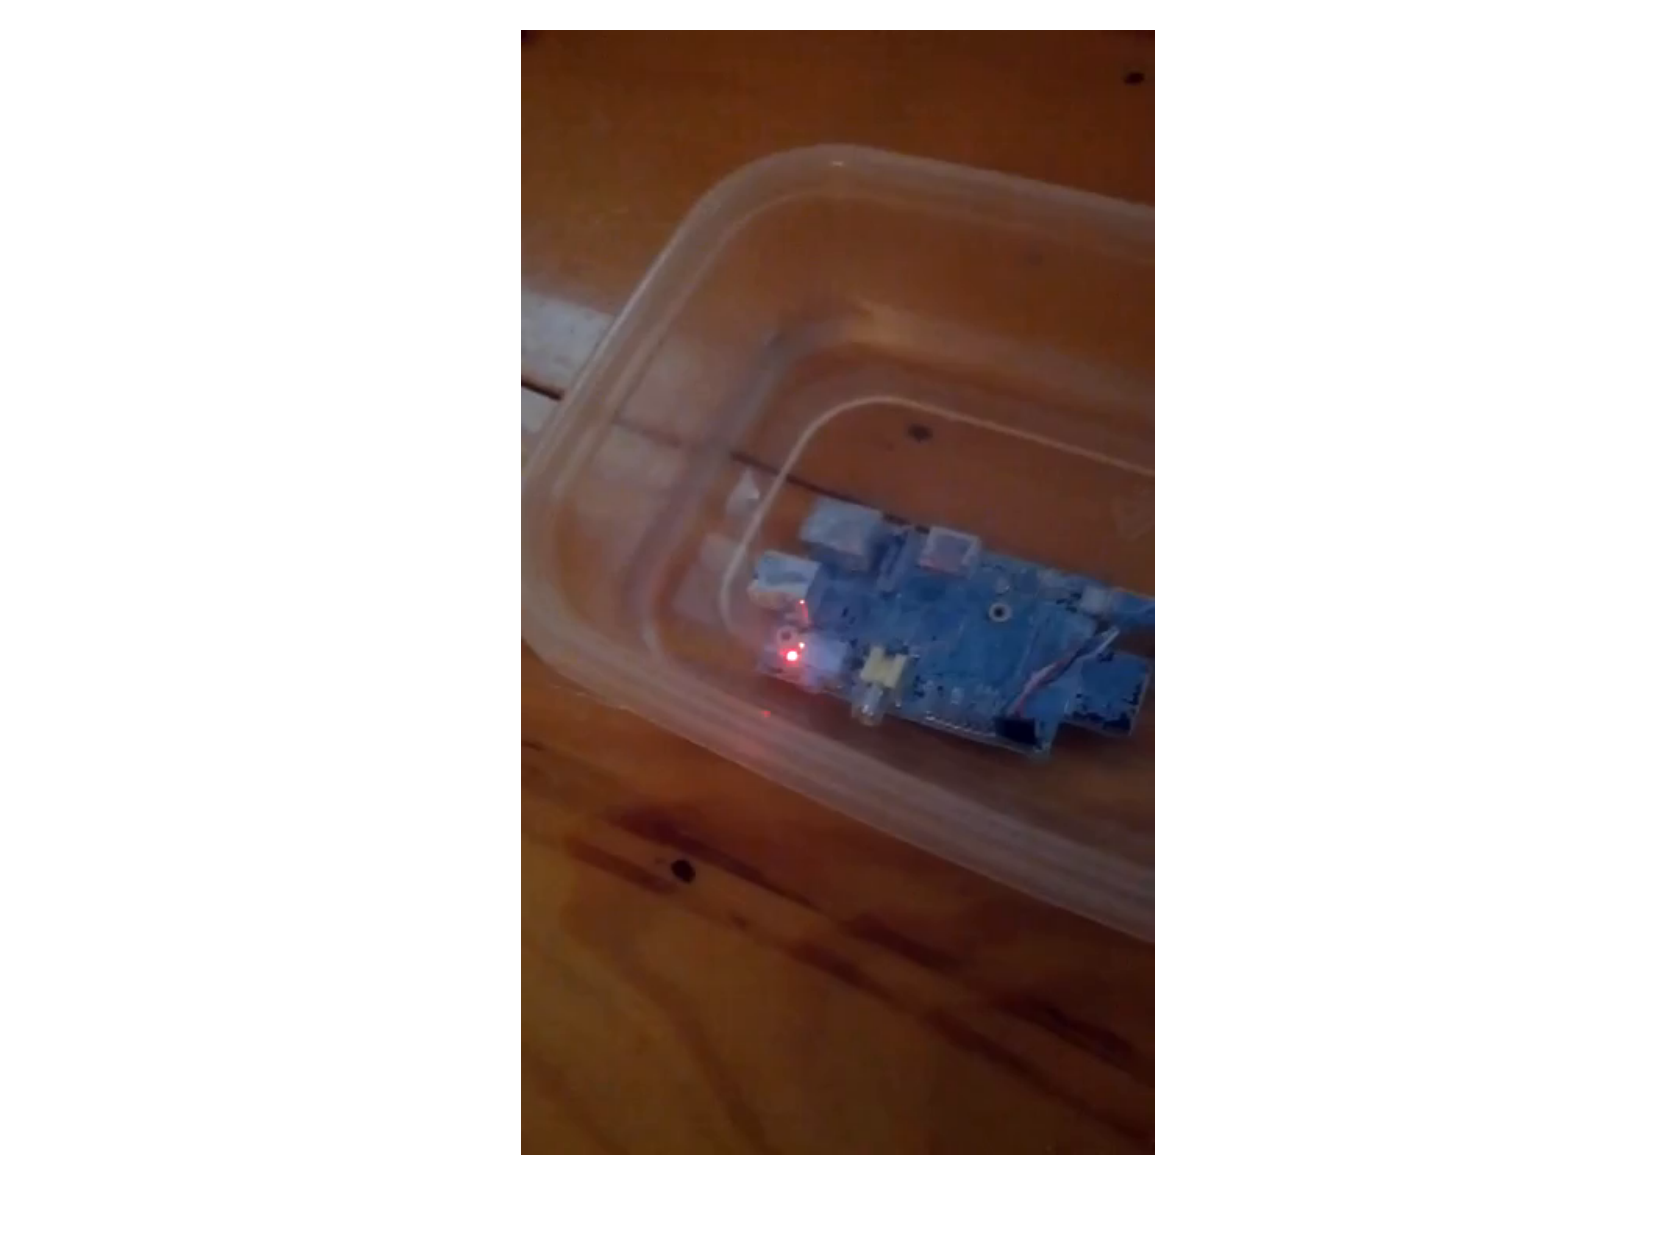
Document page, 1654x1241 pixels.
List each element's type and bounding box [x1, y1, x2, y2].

text_box [520, 30, 1156, 1155]
